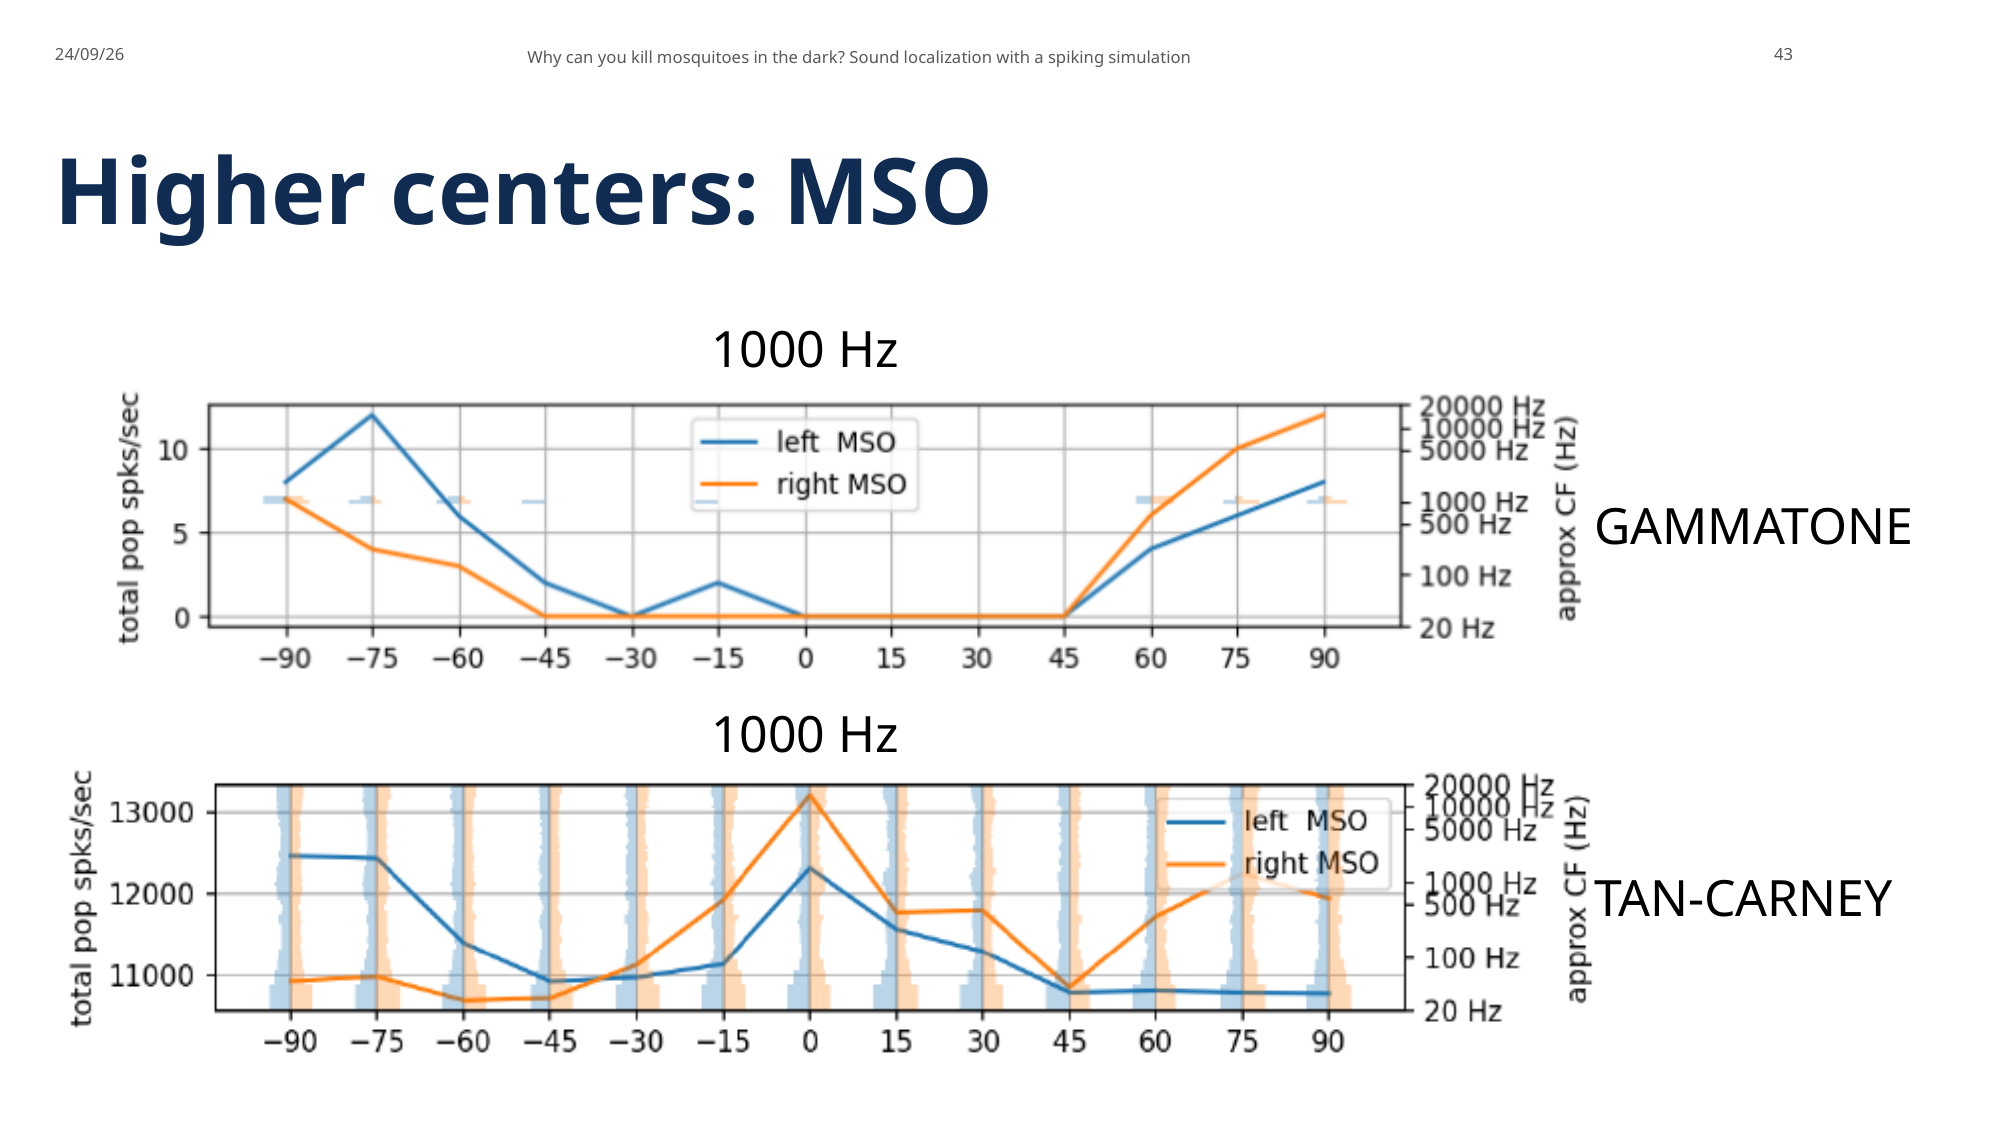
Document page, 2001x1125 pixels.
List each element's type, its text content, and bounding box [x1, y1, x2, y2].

text_box GAMMATONE [1579, 486, 1969, 563]
slide_number [54, 6, 446, 67]
title Higher centers: MSO [54, 133, 1946, 272]
picture [54, 723, 1665, 1073]
picture [72, 362, 1598, 700]
slide_number [1774, 6, 1946, 67]
footer Why can you kill mosquitoes in the dark? Sound localization with a spiking simulation [527, 6, 1203, 67]
text_box 1000 Hz [610, 694, 1000, 771]
text_box 1000 Hz [610, 310, 1000, 386]
text_box TAN-CARNEY [1579, 858, 1969, 935]
